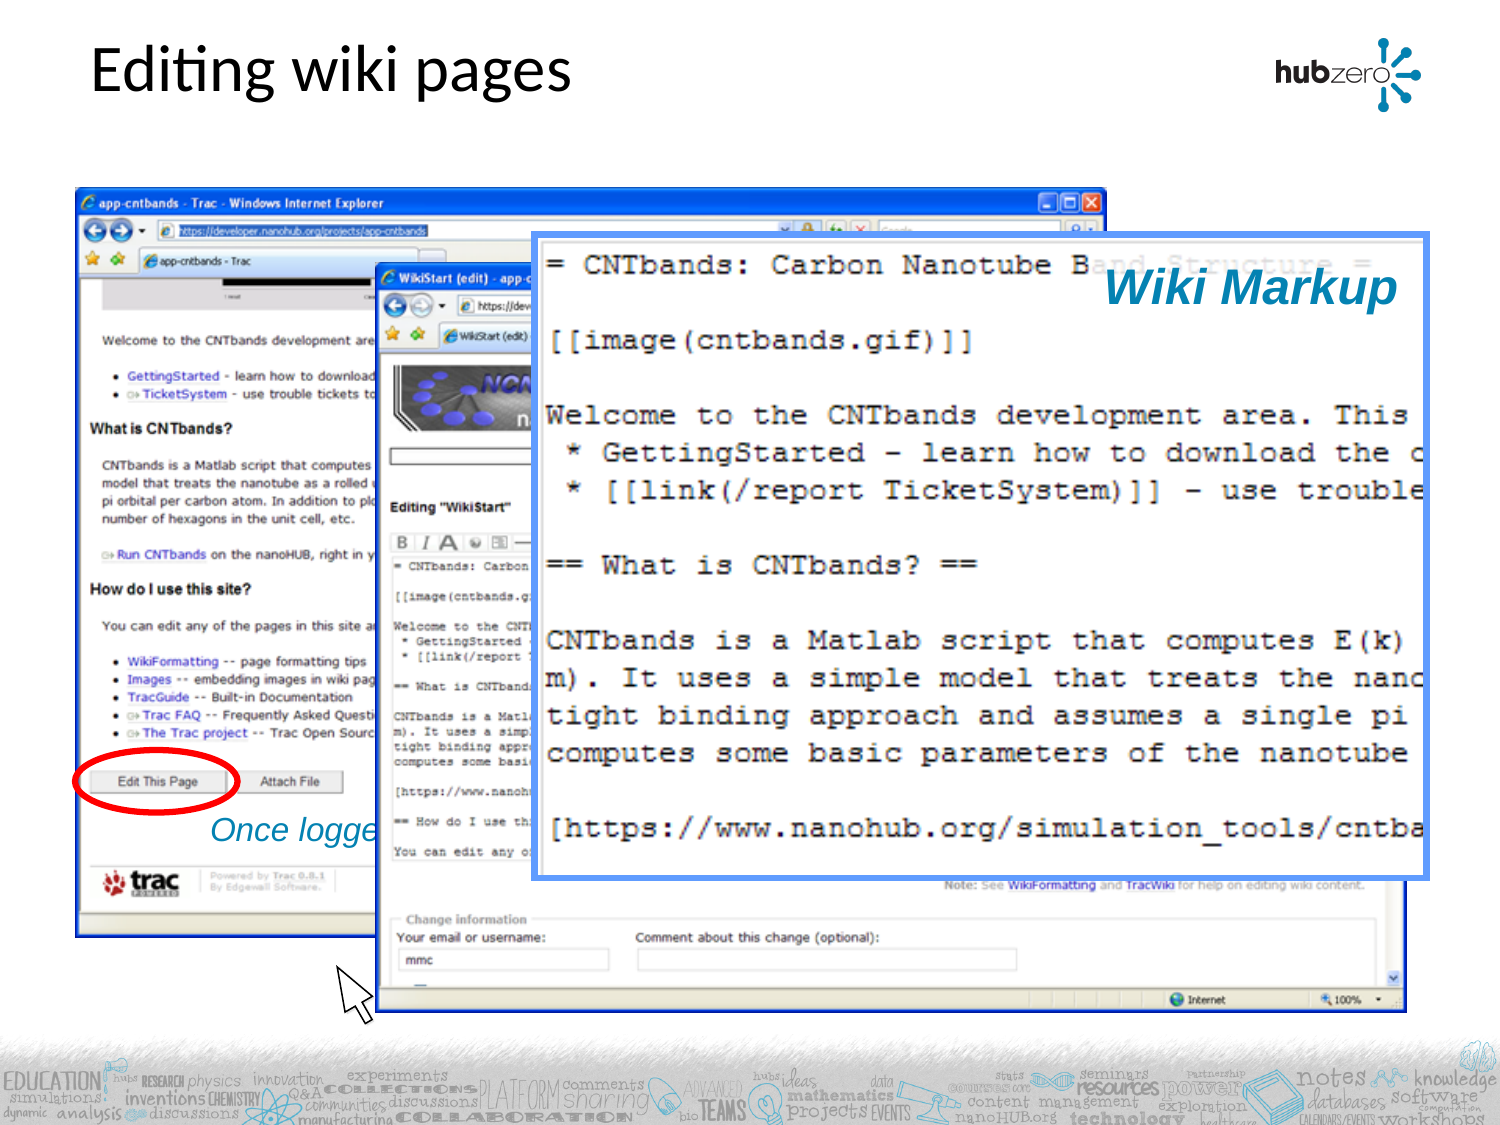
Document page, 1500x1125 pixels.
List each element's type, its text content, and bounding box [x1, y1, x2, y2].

picture [0, 1034, 1500, 1125]
text_box Wiki Markup [1088, 246, 1414, 323]
picture [79, 754, 234, 809]
text_box [337, 966, 373, 1024]
picture [75, 187, 1407, 1013]
picture [537, 237, 1424, 875]
picture [1272, 35, 1424, 115]
text_box Once logged in, you can edit [195, 799, 375, 856]
text_box Editing wiki pages [75, 12, 1249, 118]
